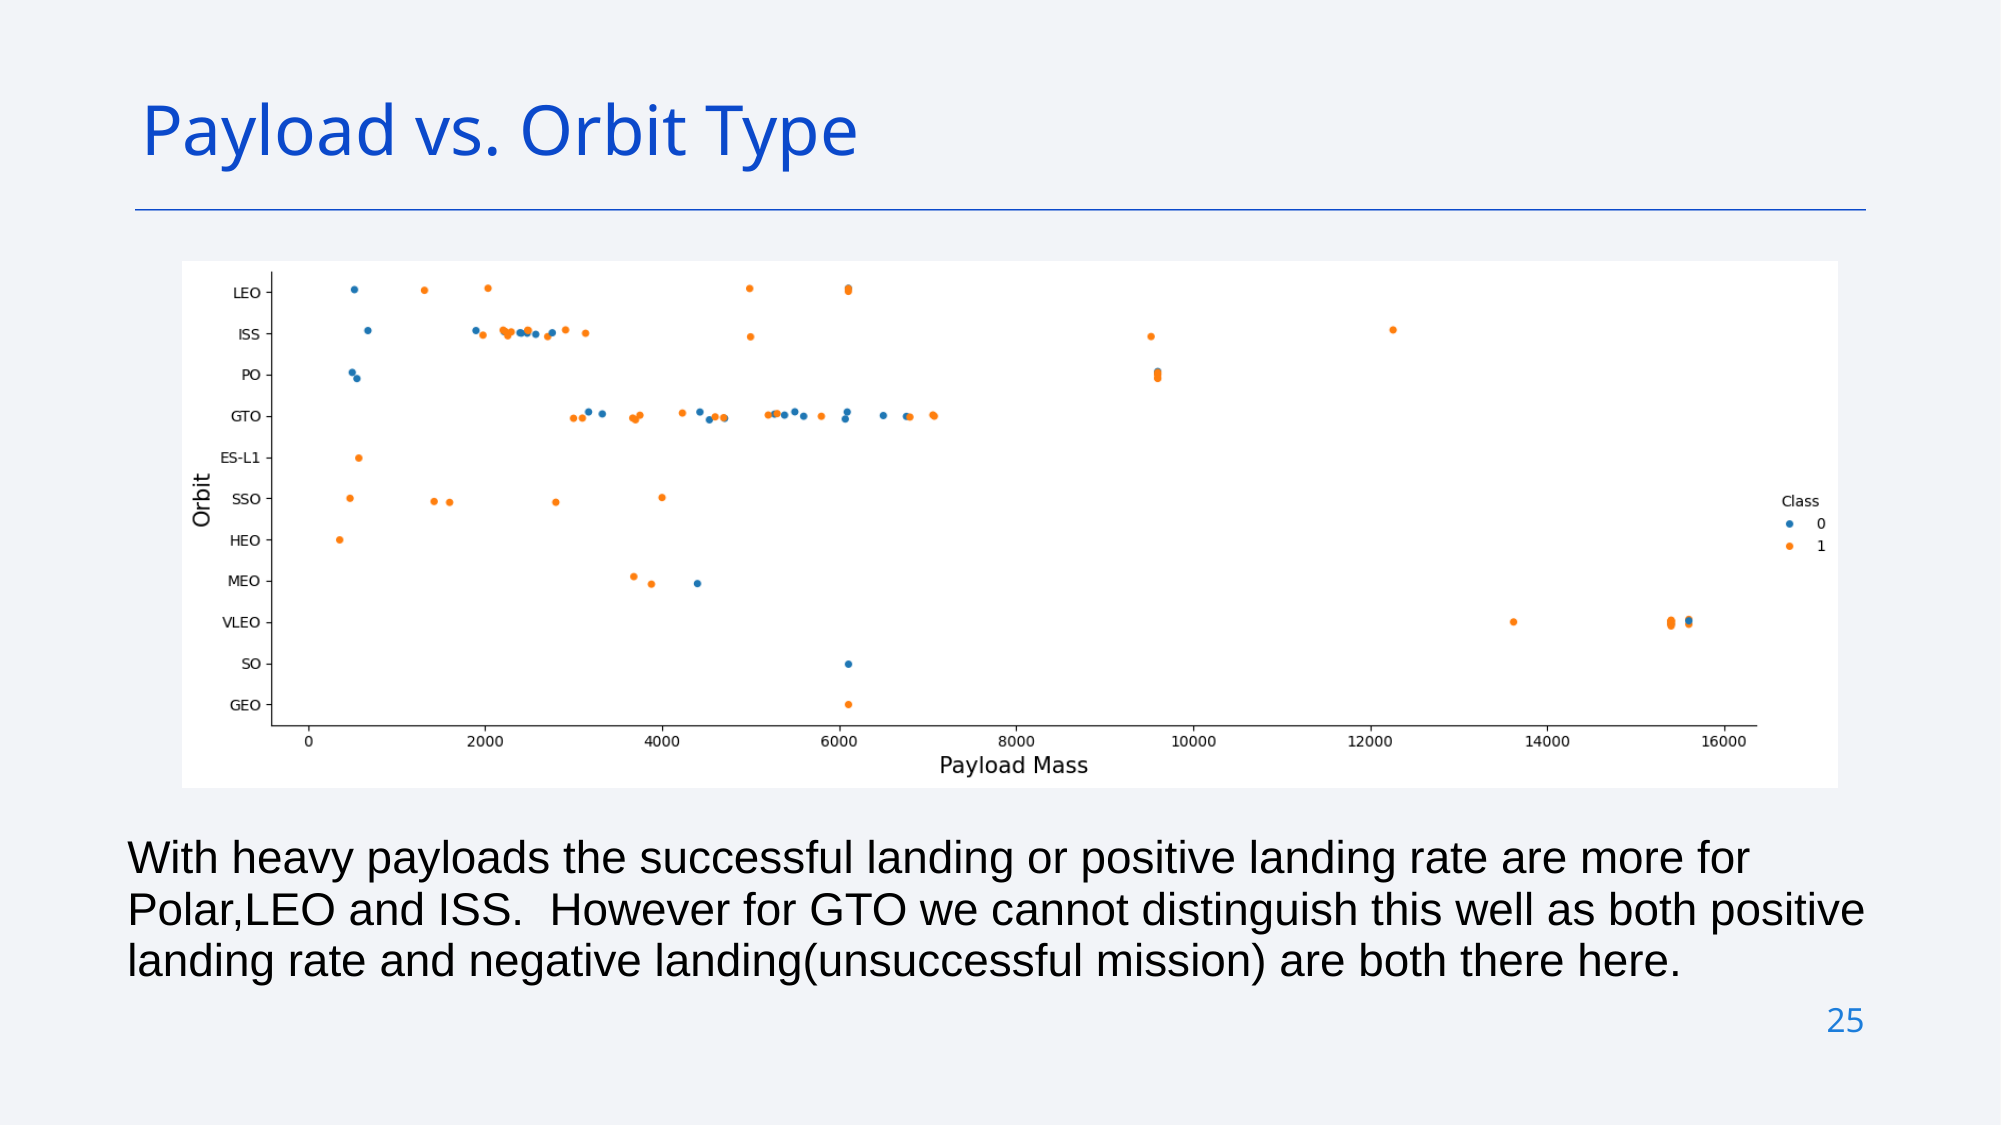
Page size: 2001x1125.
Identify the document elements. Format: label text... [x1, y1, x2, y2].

picture [0, 0, 2001, 1125]
text_box With heavy payloads the successful landing or positive landing rate are more for Polar,LEO and ISS. However for GTO we cannot distinguish this well as both positive landing rate and negative landing(unsuccessful mission) are both there here. [112, 825, 1913, 1125]
text_box Payload vs. Orbit Type [126, 88, 1852, 179]
